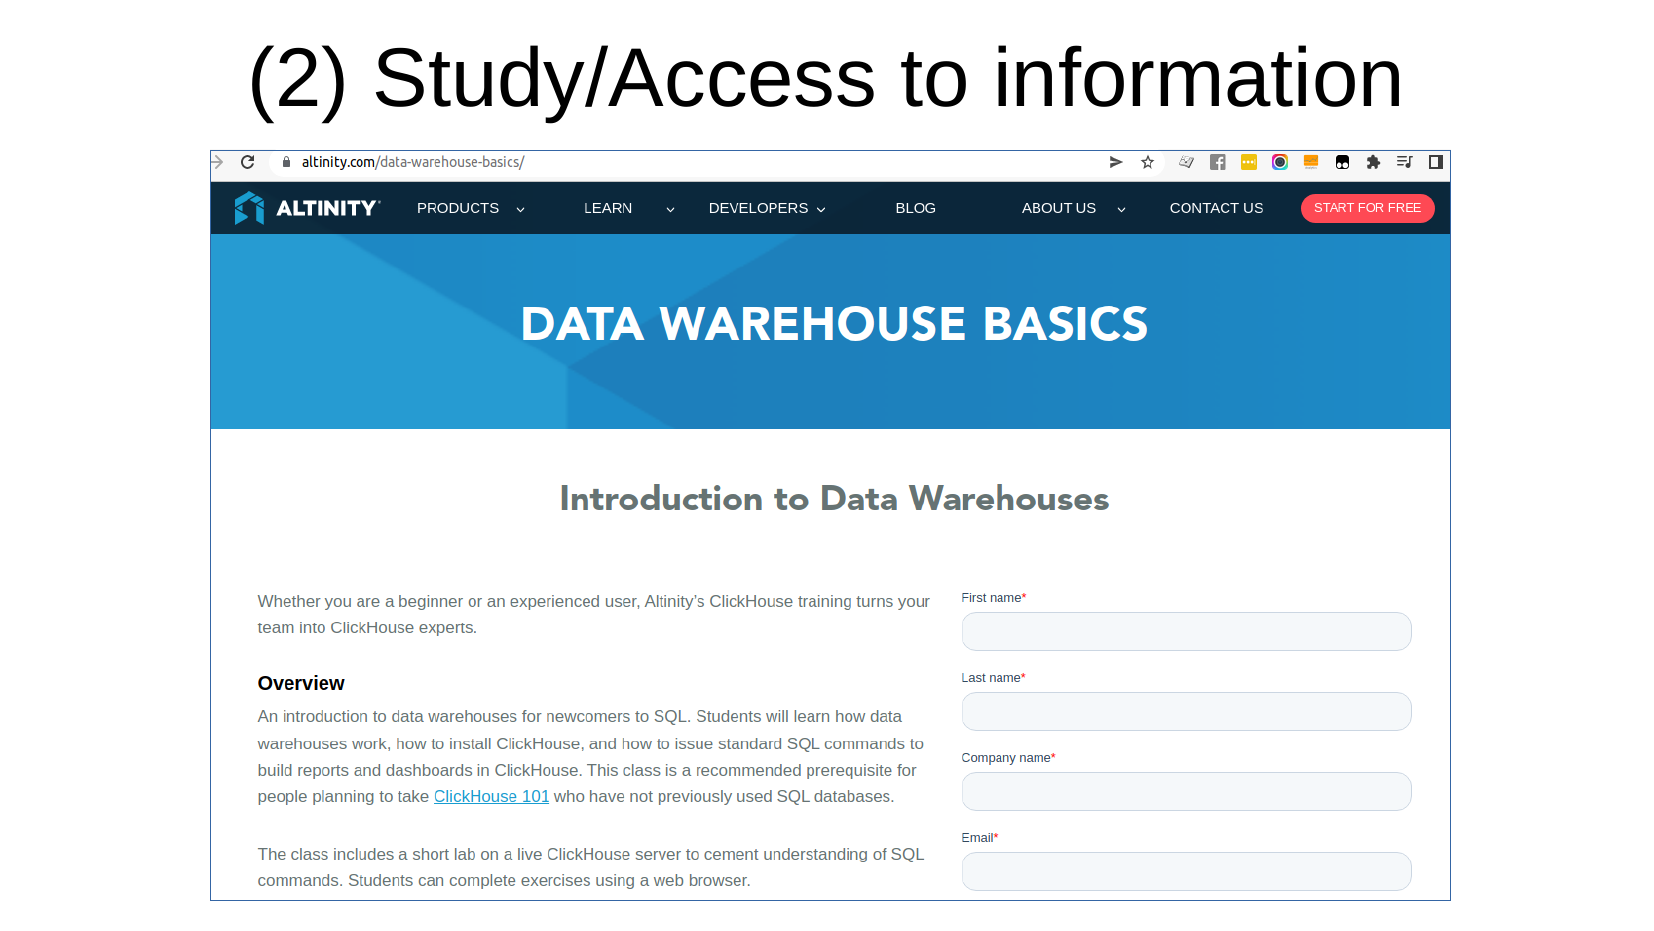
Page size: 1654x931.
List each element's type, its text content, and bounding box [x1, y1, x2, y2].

picture [210, 149, 1451, 901]
title (2) Study/Access to information [82, 0, 1571, 156]
